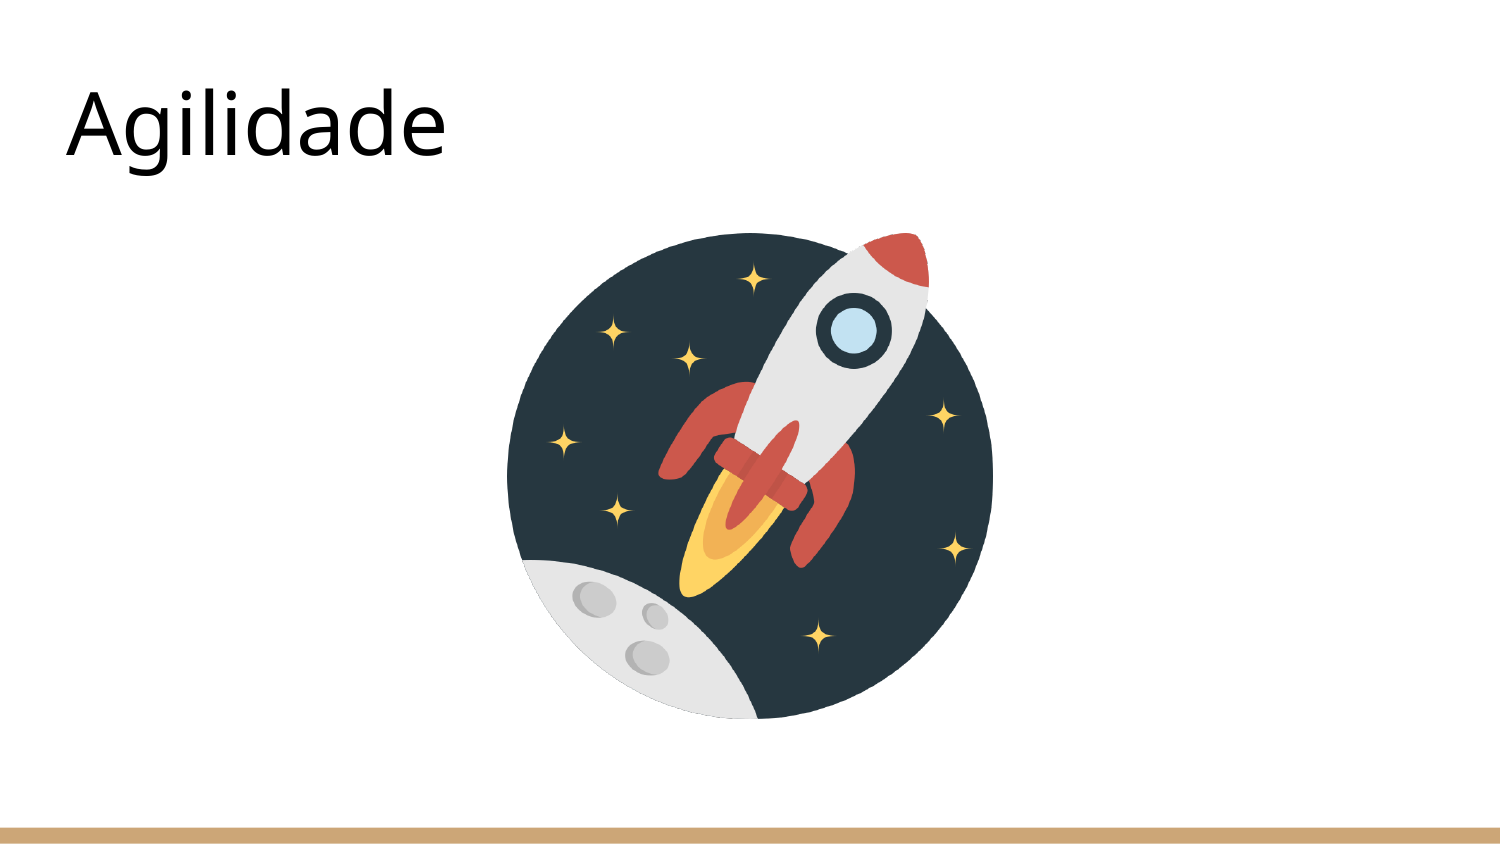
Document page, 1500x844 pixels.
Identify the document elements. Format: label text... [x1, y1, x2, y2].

title Agilidade [51, 51, 1449, 189]
picture [507, 233, 993, 719]
